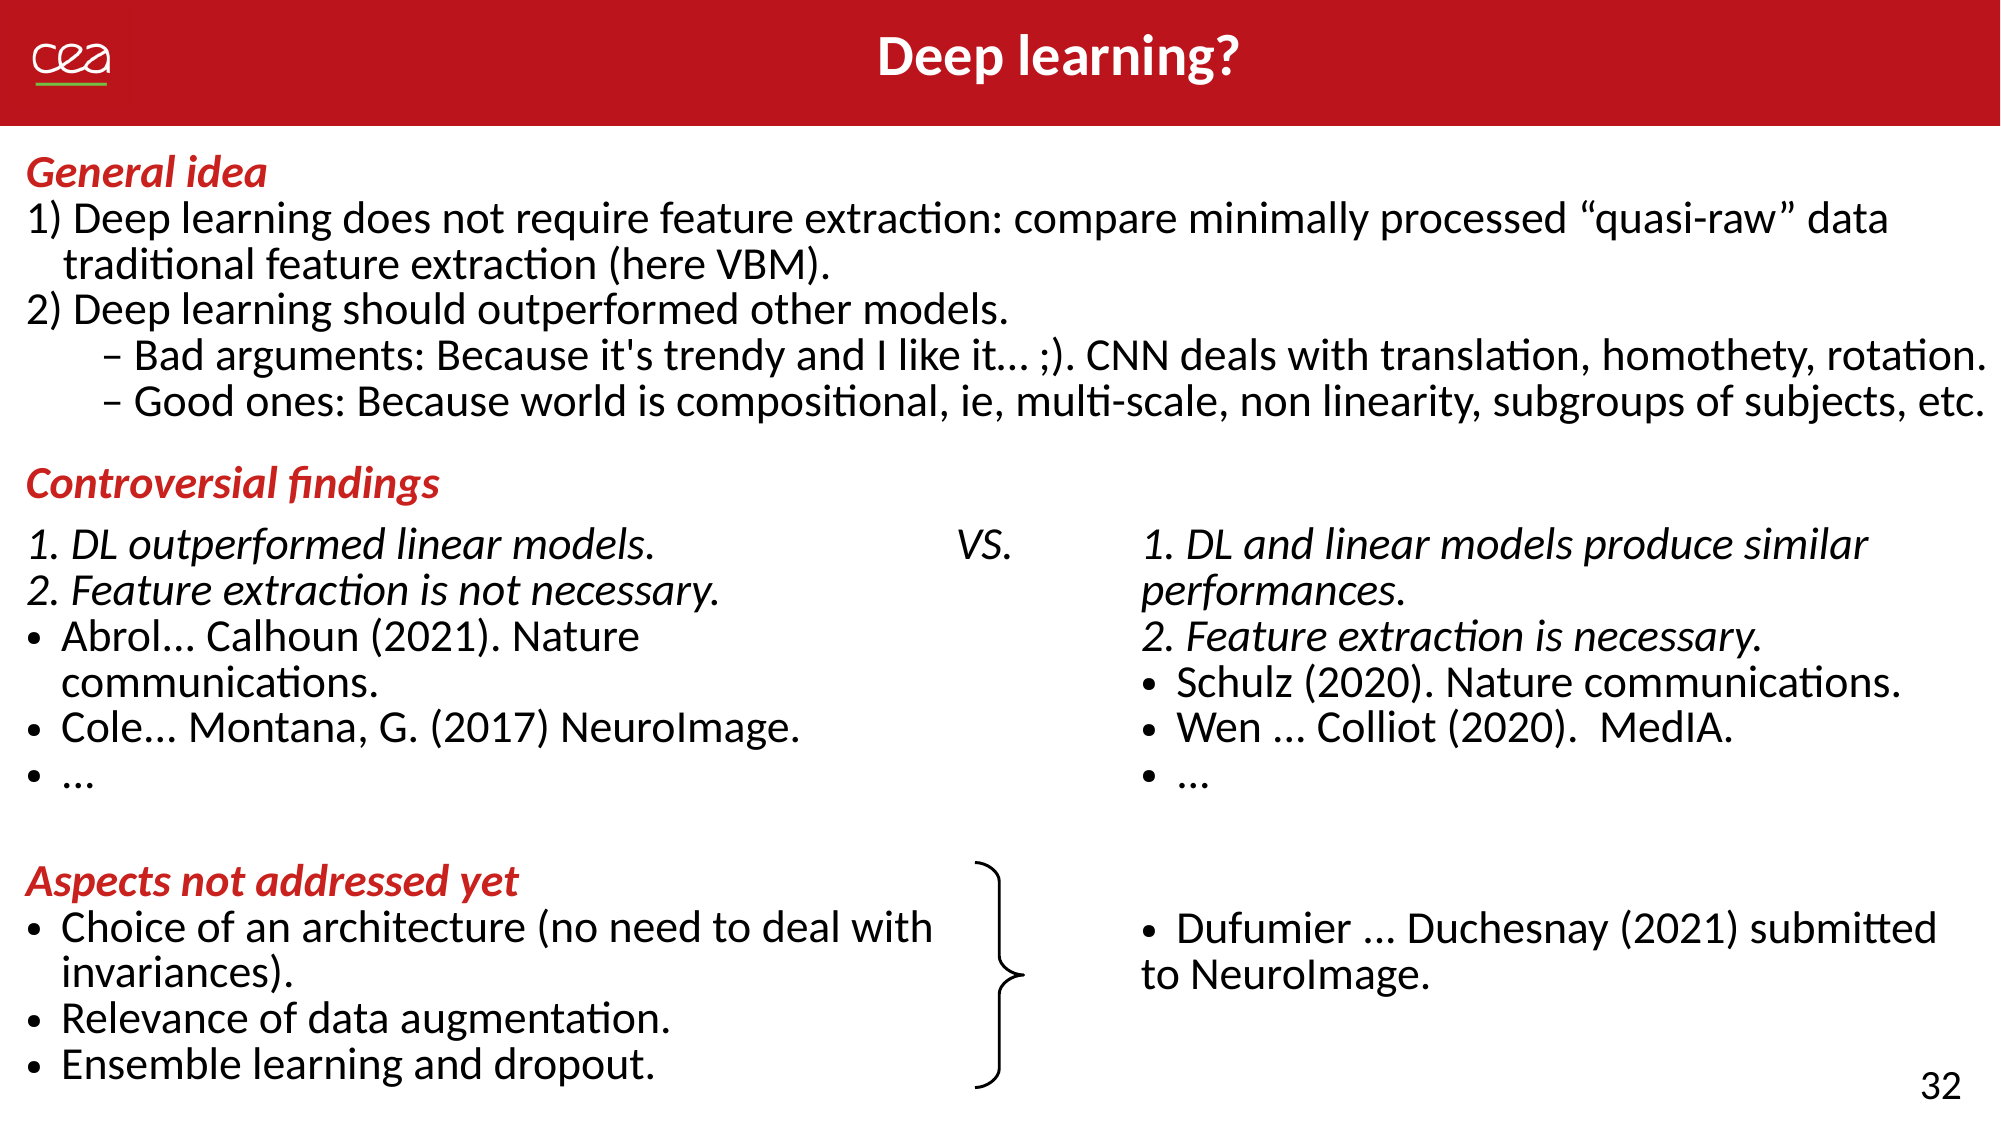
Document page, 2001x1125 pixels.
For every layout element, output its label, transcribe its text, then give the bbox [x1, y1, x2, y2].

text_box Controversial findings [11, 456, 464, 518]
title Deep learning? [120, 0, 2000, 124]
text_box 1. DL and linear models produce similar performances. 2. Feature extraction is necessary. Schulz (2020). Nature communications. Wen ... Colliot (2020). MedIA. ... [1126, 518, 1977, 808]
text_box General idea Deep learning does not require feature extraction: compare minimally processed “quasi-raw” data traditional feature extraction (here VBM). Deep learning should outperformed other models. – Bad arguments: Because it's trendy and I like it… ;). CNN deals with translation, homothety, rotation. – Good ones: Because world is compositional, ie, multi-scale, non linearity, subgroups of subjects, etc. [11, 146, 2000, 436]
text_box Dufumier ... Duchesnay (2021) submitted to NeuroImage. [1126, 902, 1977, 1009]
text_box Aspects not addressed yet Choice of an architecture (no need to deal with invariances). Relevance of data augmentation. Ensemble learning and dropout. [11, 854, 1024, 1099]
text_box 1. DL outperformed linear models. 2. Feature extraction is not necessary. Abrol... Calhoun (2021). Nature communications. Cole... Montana, G. (2017) NeuroImage. ... [11, 518, 949, 808]
picture [9, 8, 120, 109]
text_box VS. [941, 518, 1051, 579]
